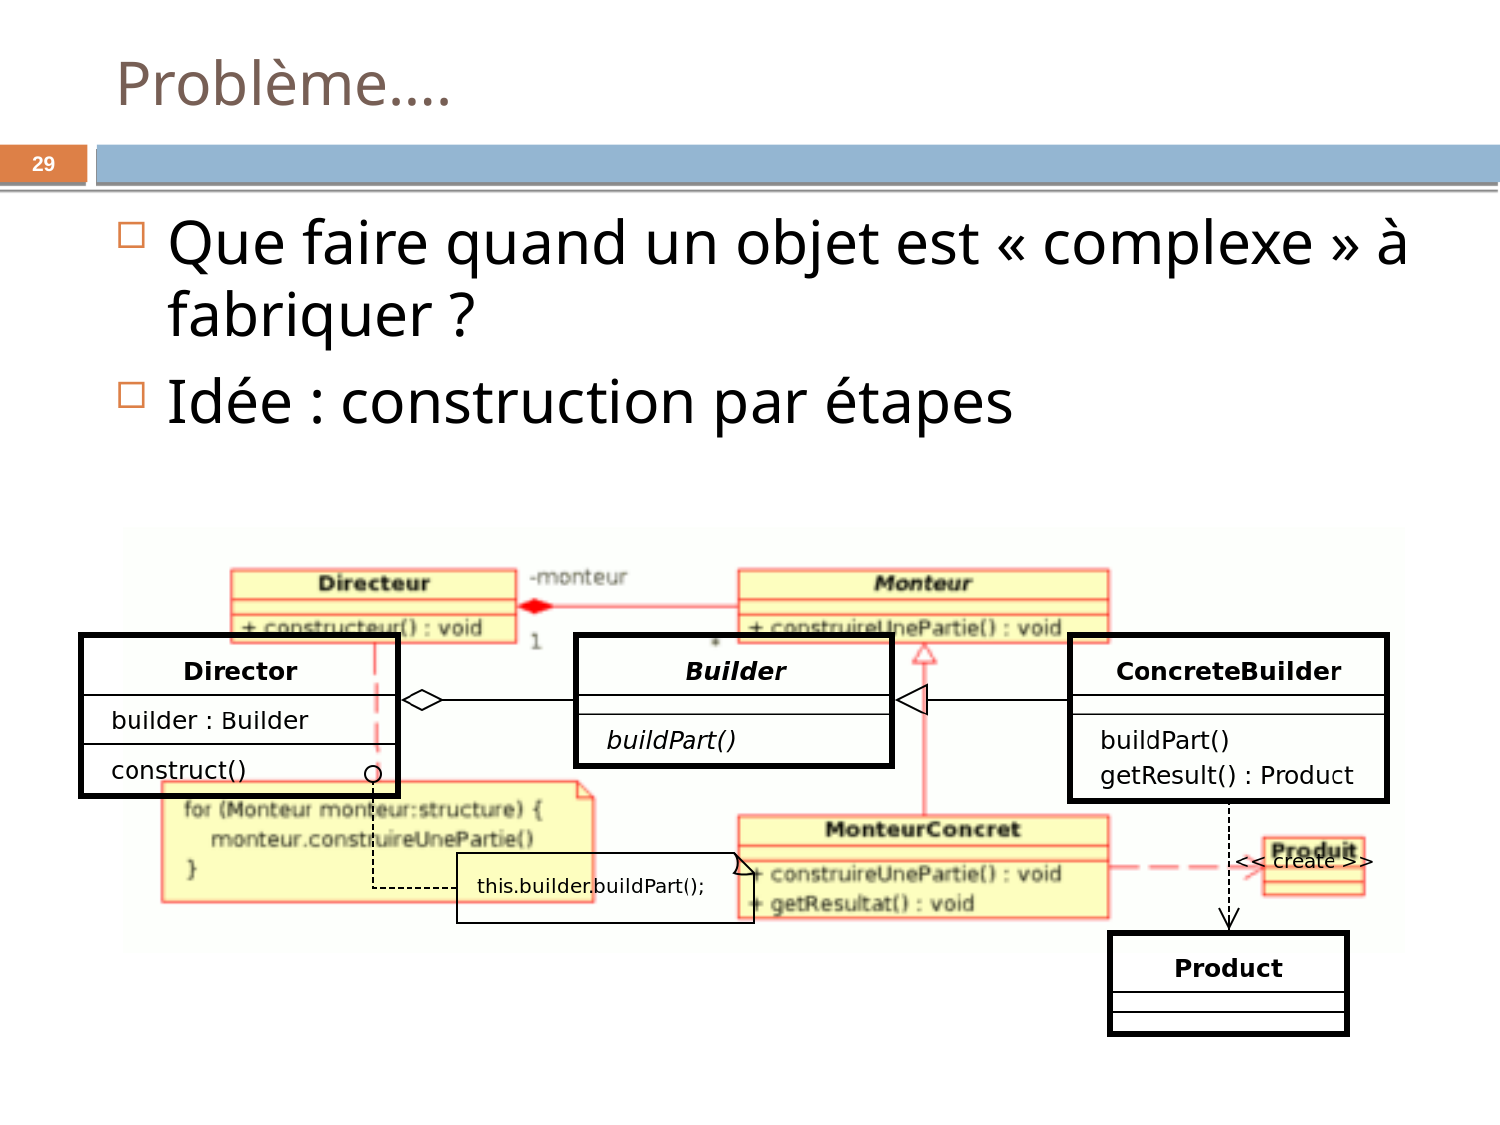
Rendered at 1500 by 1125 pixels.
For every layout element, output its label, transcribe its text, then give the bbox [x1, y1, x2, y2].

title Problème…. [100, 37, 1438, 126]
list Que faire quand un objet est « complexe » à fabriquer ? Idée : construction par étapes [100, 196, 1438, 1000]
slide_number <numéro> [0, 143, 88, 184]
picture [41, 527, 1426, 1071]
